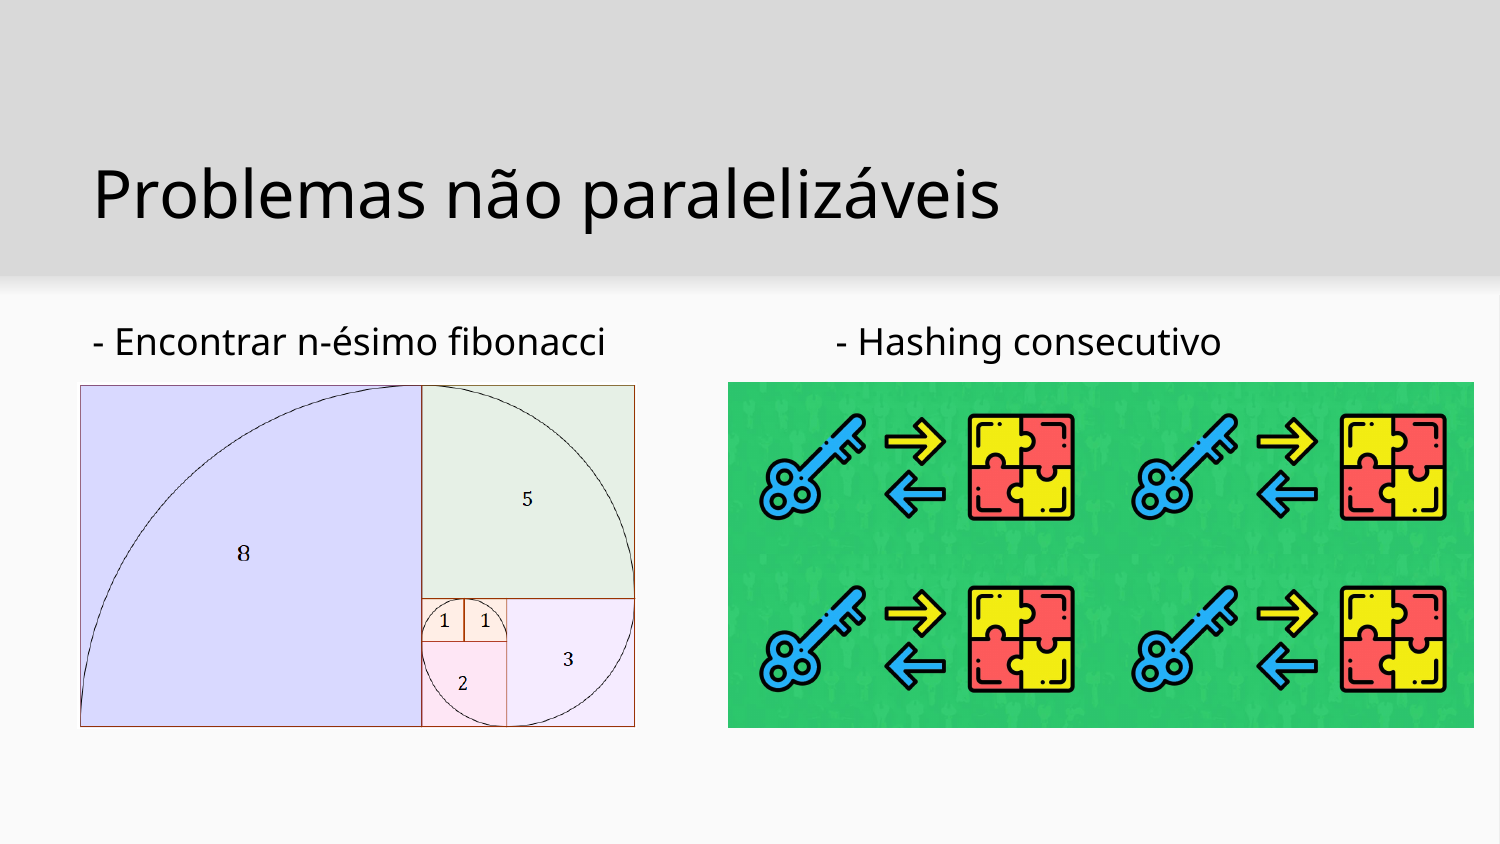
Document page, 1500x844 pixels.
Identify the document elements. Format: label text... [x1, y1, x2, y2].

title Problemas não paralelizáveis [77, 121, 1427, 248]
picture [77, 382, 637, 729]
list - Hashing consecutivo [820, 302, 1427, 382]
picture [728, 382, 1474, 728]
list - Encontrar n-ésimo fibonacci [77, 302, 683, 692]
